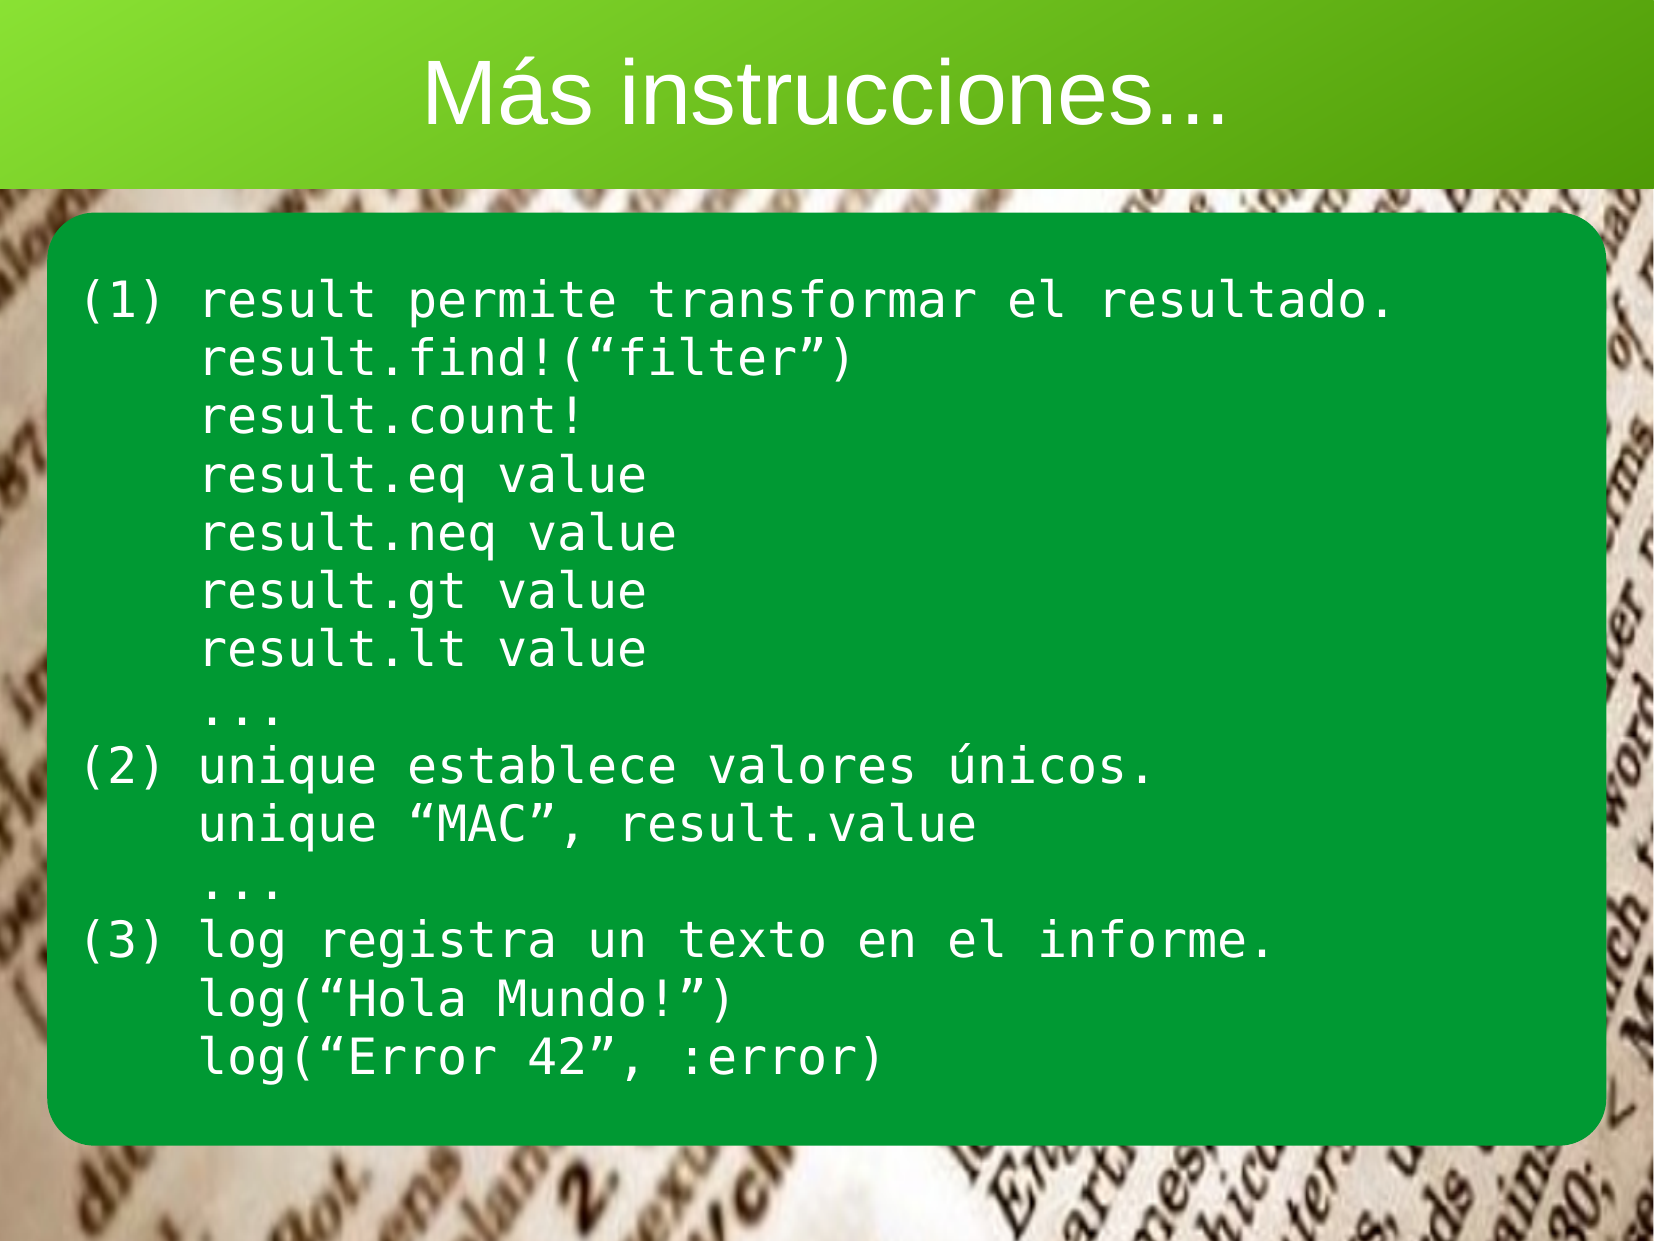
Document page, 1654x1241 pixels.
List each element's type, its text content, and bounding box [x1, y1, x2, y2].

title Más instrucciones... [0, 0, 1654, 189]
title (1) result permite transformar el resultado. result.find!(“filter”) result.count! result.eq value result.neq value result.gt value result.lt value ... (2) unique establece valores únicos. unique “MAC”, result.value ... (3) log registra un texto en el informe. log(“Hola Mundo!”) log(“Error 42”, :error) [47, 212, 1607, 1146]
picture [0, 189, 1654, 1241]
